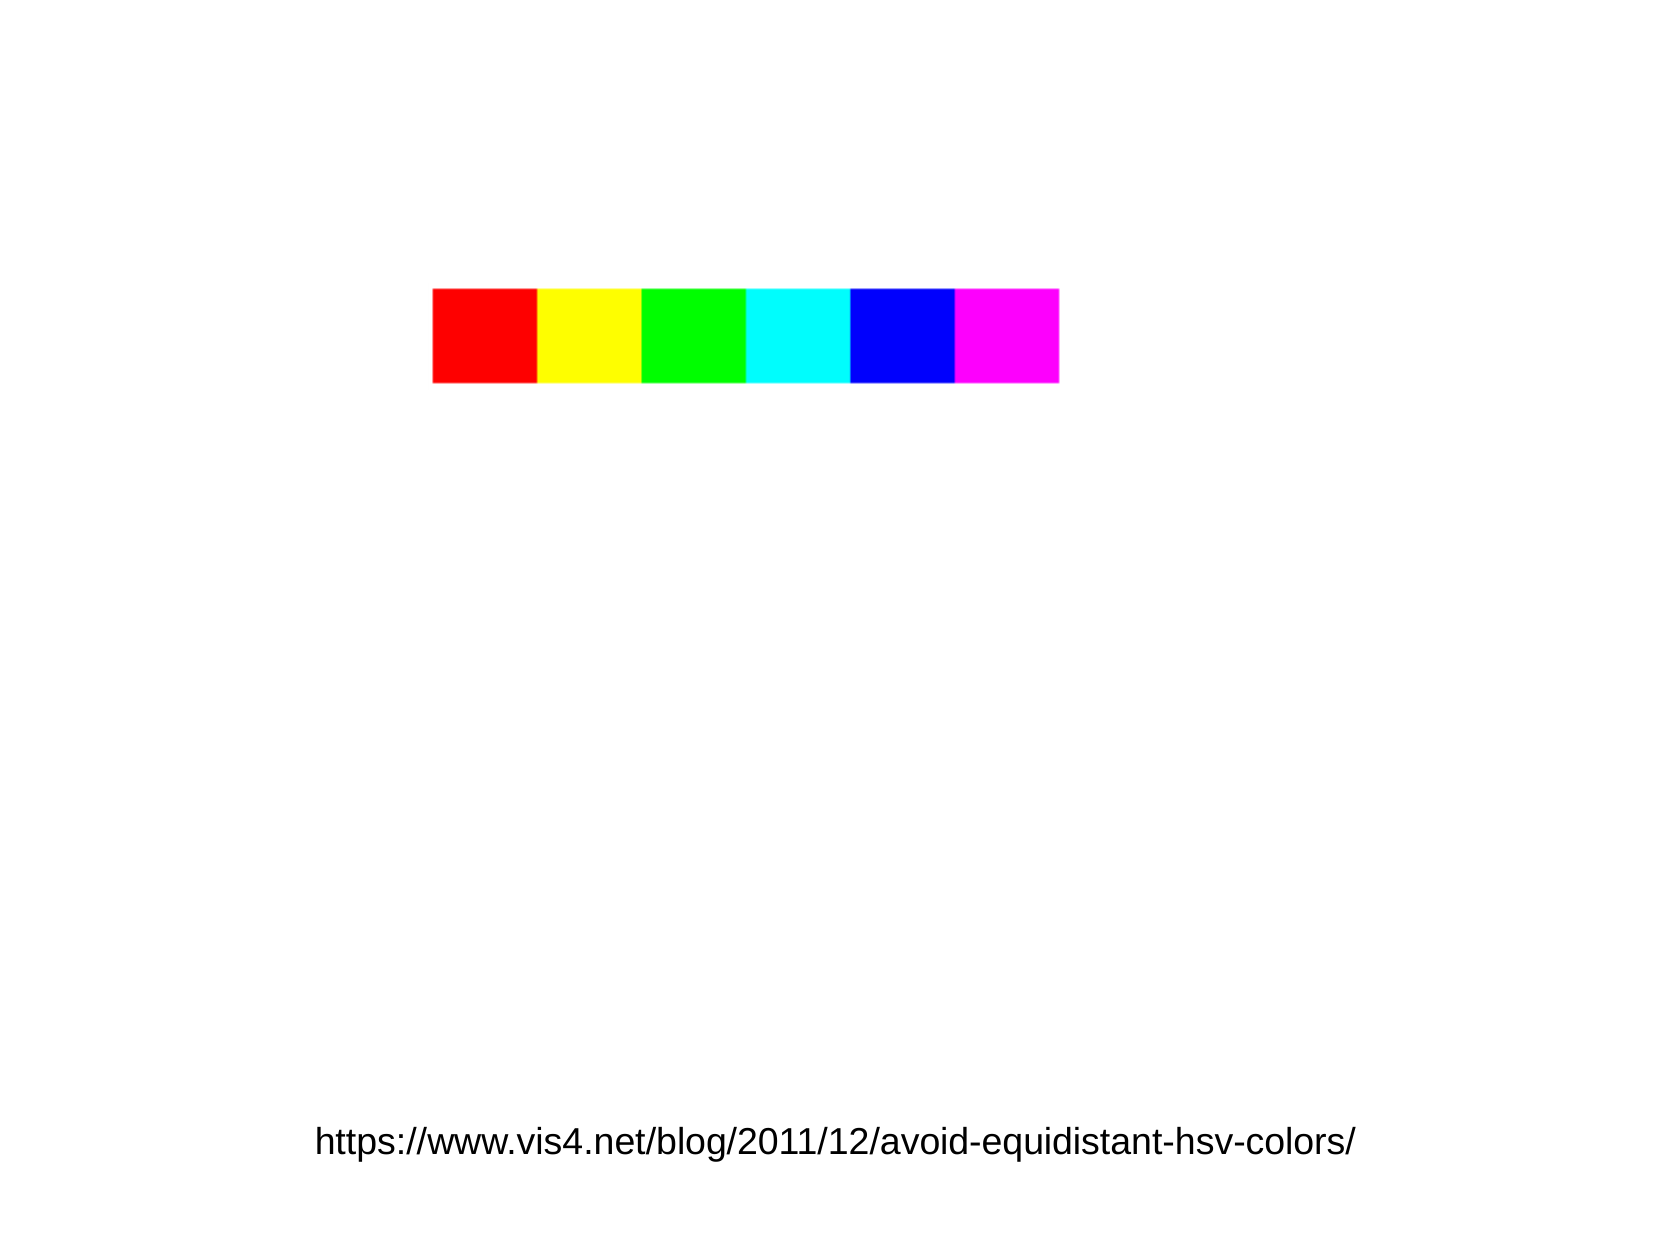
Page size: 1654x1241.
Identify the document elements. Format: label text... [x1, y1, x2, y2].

picture [427, 283, 1066, 391]
text_box https://www.vis4.net/blog/2011/12/avoid-equidistant-hsv-colors/ [300, 1113, 1379, 1171]
